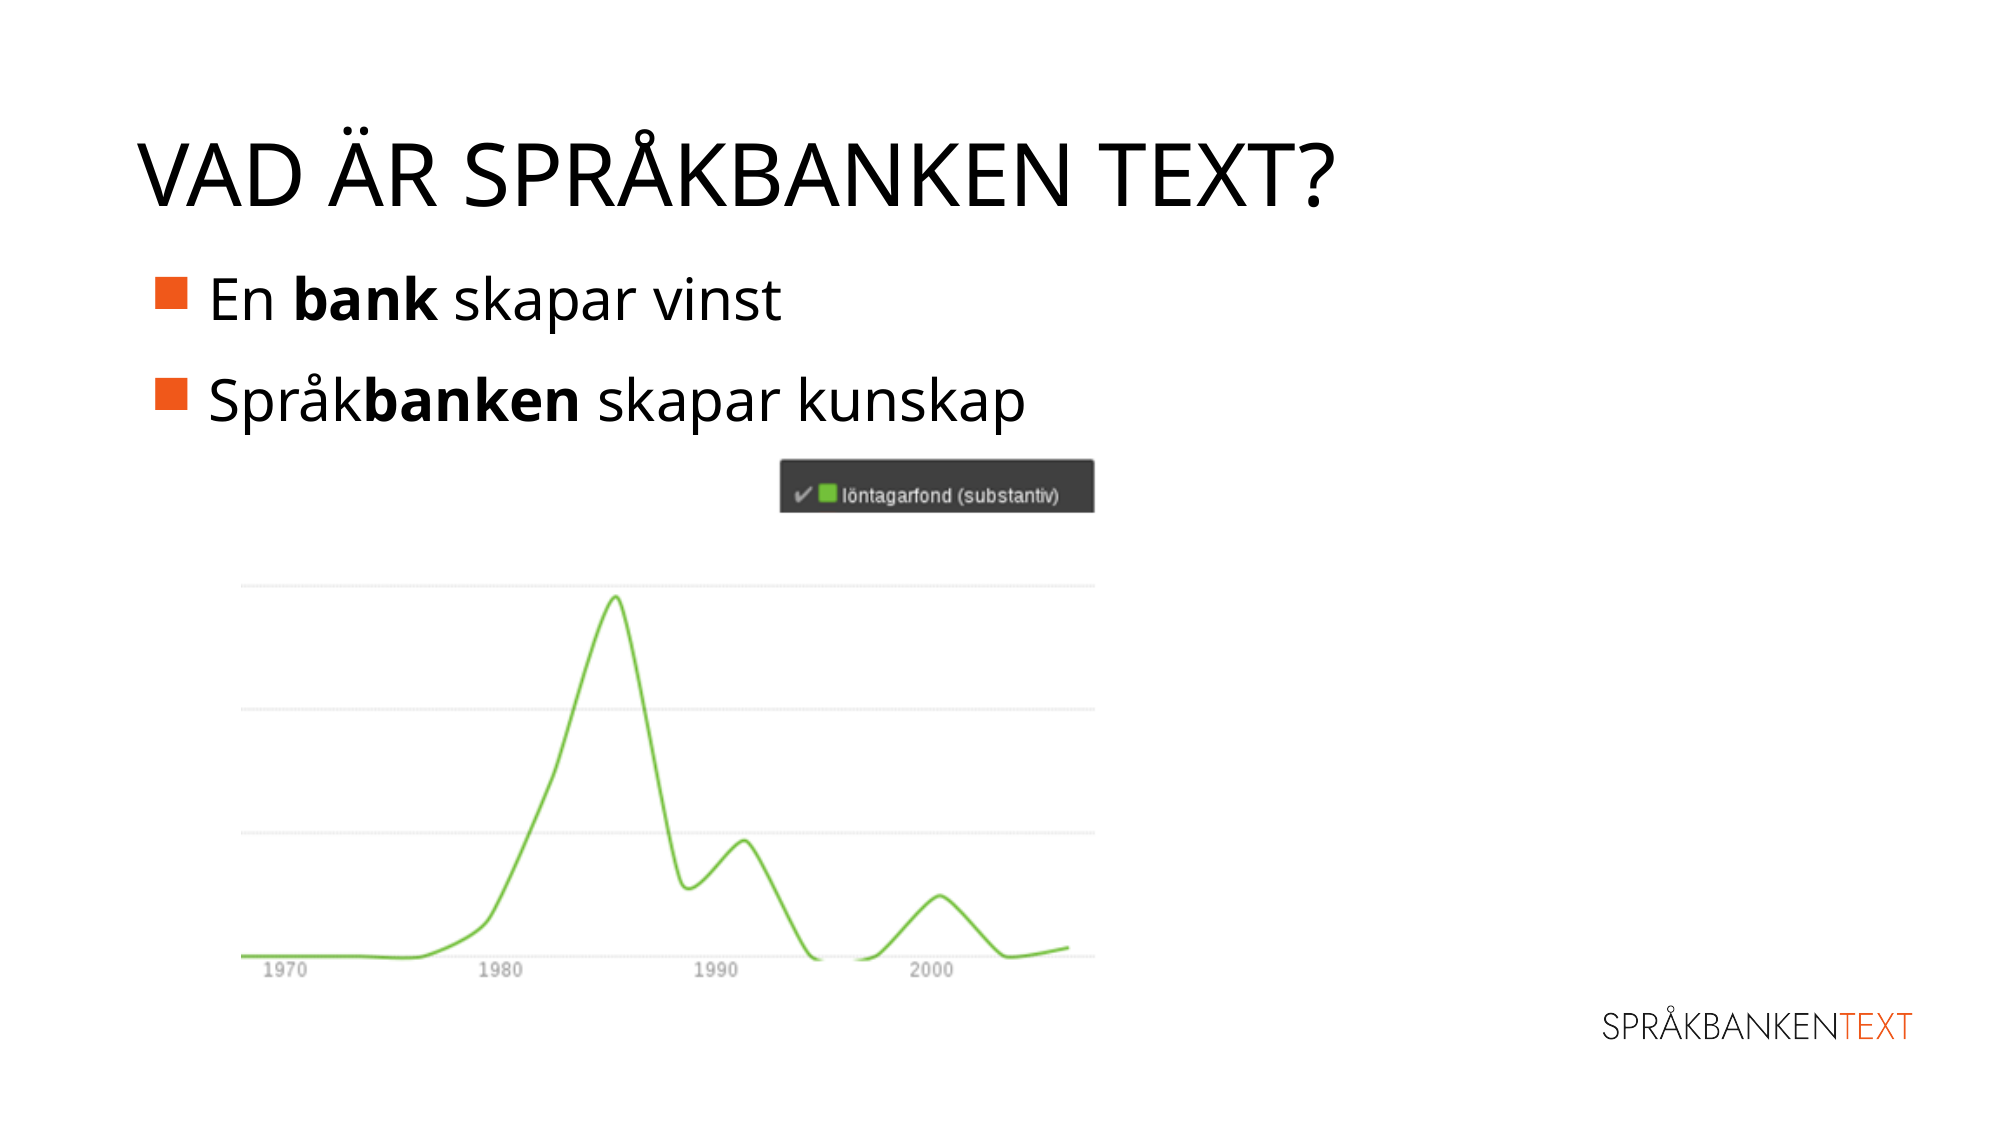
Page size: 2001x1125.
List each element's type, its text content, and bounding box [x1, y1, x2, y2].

picture [241, 447, 1123, 993]
picture [1600, 998, 1959, 1125]
title Vad är Språkbanken Text? [137, 109, 1863, 236]
list En bank skapar vinst Språkbanken skapar kunskap [137, 263, 1863, 445]
